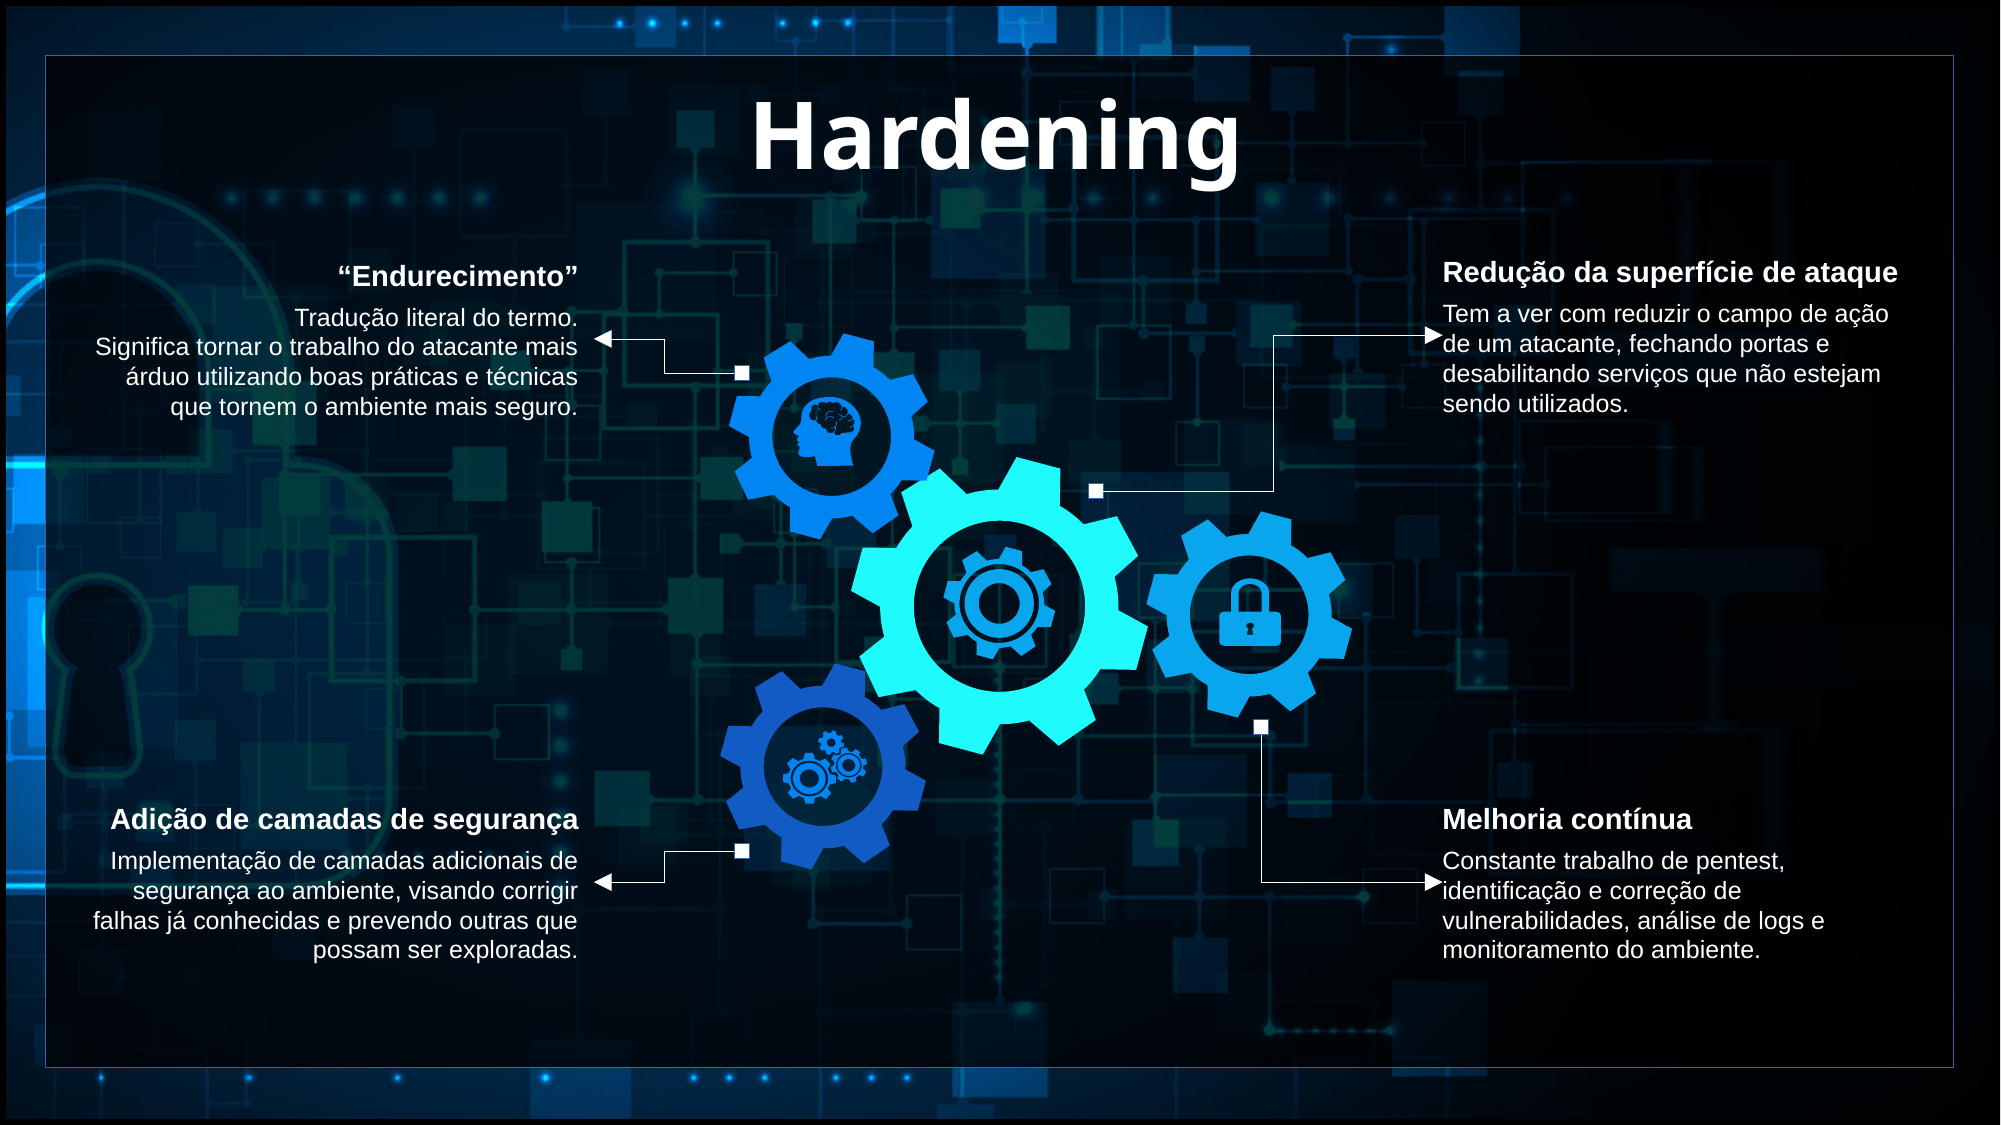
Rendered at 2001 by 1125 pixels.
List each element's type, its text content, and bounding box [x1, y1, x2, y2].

text_box Adição de camadas de segurança [92, 792, 594, 836]
text_box “Endurecimento” [92, 249, 594, 293]
list Hardening [46, 80, 1946, 199]
text_box Tem a ver com reduzir o campo de ação de um atacante, fechando portas e desabilitando serviços que não estejam sendo utilizados. [1442, 289, 1931, 425]
text_box Constante trabalho de pentest, identificação e correção de vulnerabilidades, análise de logs e monitoramento do ambiente. [1442, 836, 1892, 972]
text_box Redução da superfície de ataque [1442, 245, 1931, 289]
text_box Melhoria contínua [1442, 792, 1892, 836]
text_box Tradução literal do termo. Significa tornar o trabalho do atacante mais árduo utilizando boas práticas e técnicas que tornem o ambiente mais seguro. [92, 293, 594, 429]
text_box [0, 0, 2000, 1125]
text_box Implementação de camadas adicionais de segurança ao ambiente, visando corrigir falhas já conhecidas e prevendo outras que possam ser exploradas. [92, 836, 594, 972]
